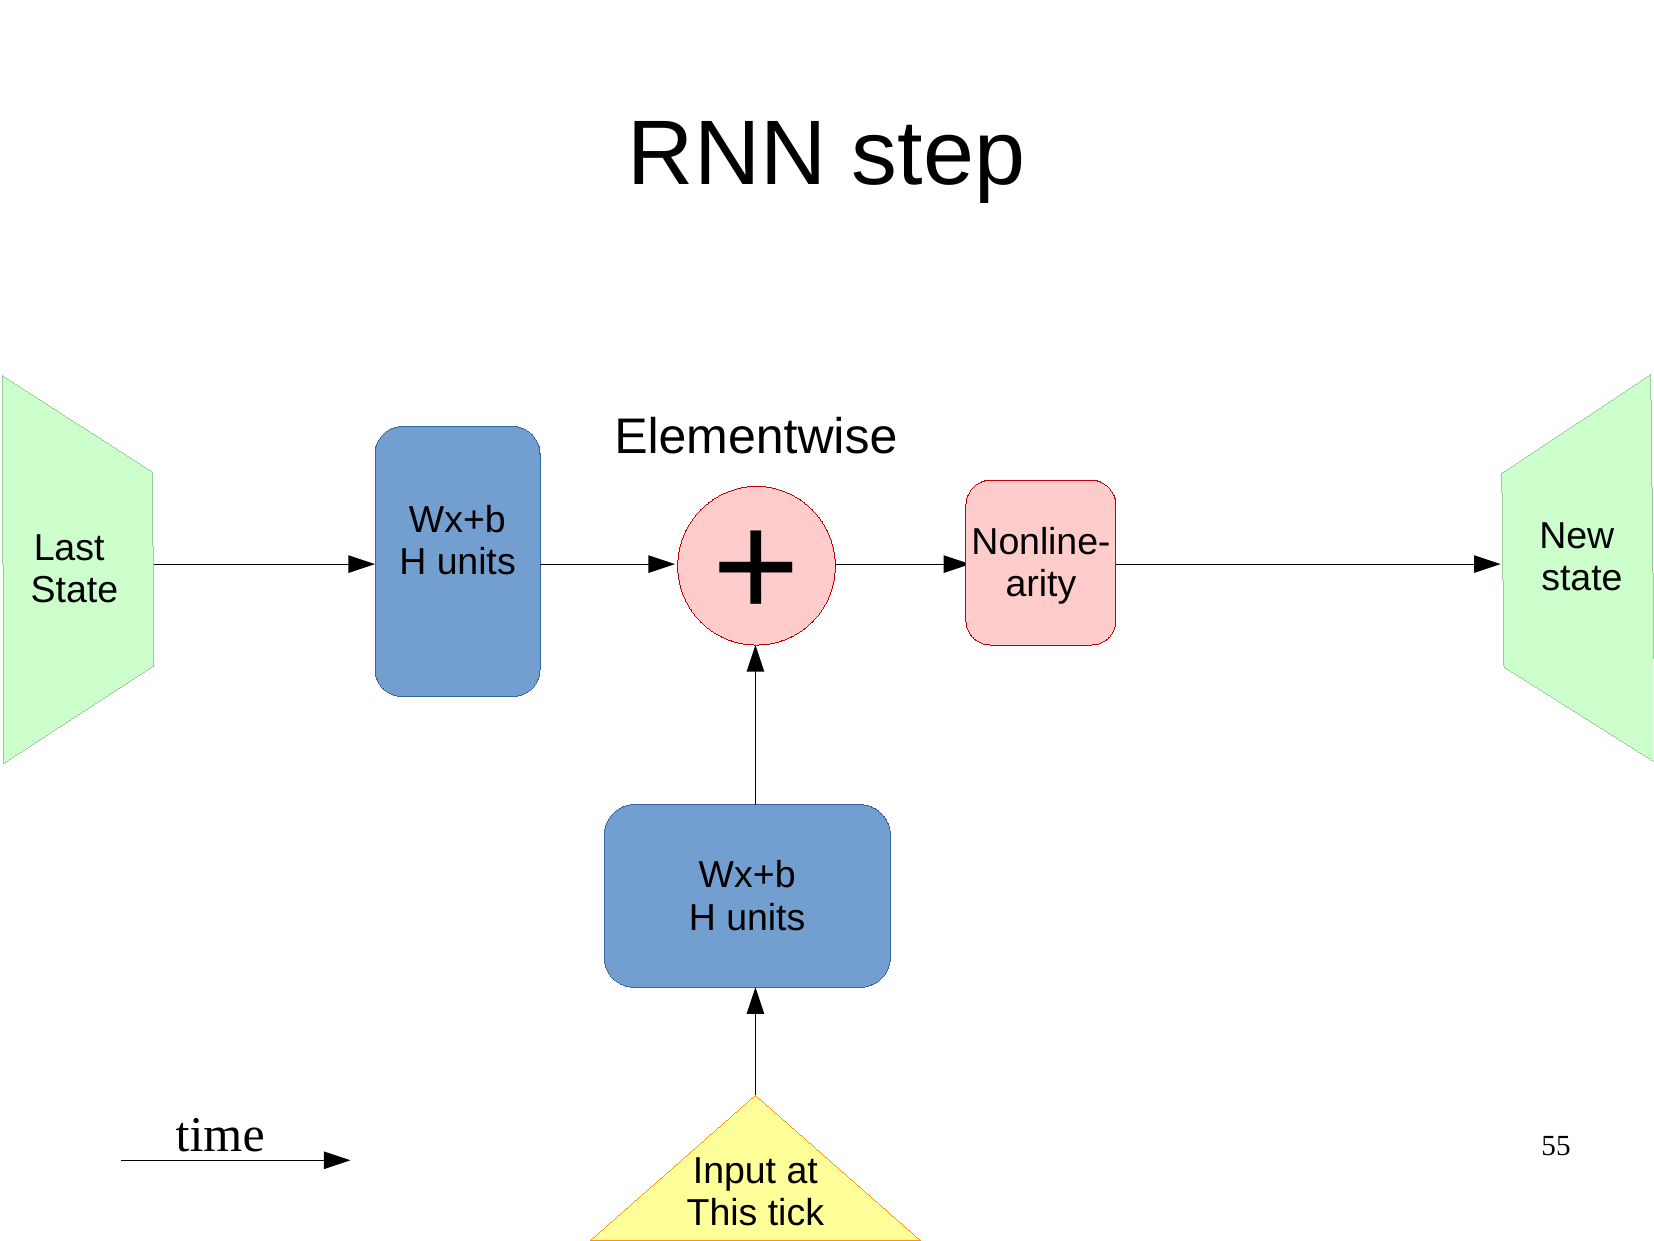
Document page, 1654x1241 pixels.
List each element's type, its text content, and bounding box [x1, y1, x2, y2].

text_box [3, 661, 154, 764]
text_box [1503, 606, 1654, 762]
text_box Last State [0, 519, 169, 661]
text_box [2, 375, 153, 519]
text_box New state [1483, 507, 1654, 606]
text_box Input at This tick [590, 1095, 921, 1241]
text_box [1501, 374, 1653, 507]
text_box + [677, 486, 836, 646]
text_box Wx+b H units [375, 426, 541, 697]
text_box Wx+b H units [604, 804, 891, 988]
text_box time [160, 1107, 280, 1164]
text_box Elementwise [599, 400, 913, 472]
text_box Nonline- arity [965, 480, 1116, 646]
title RNN step [82, 49, 1571, 257]
